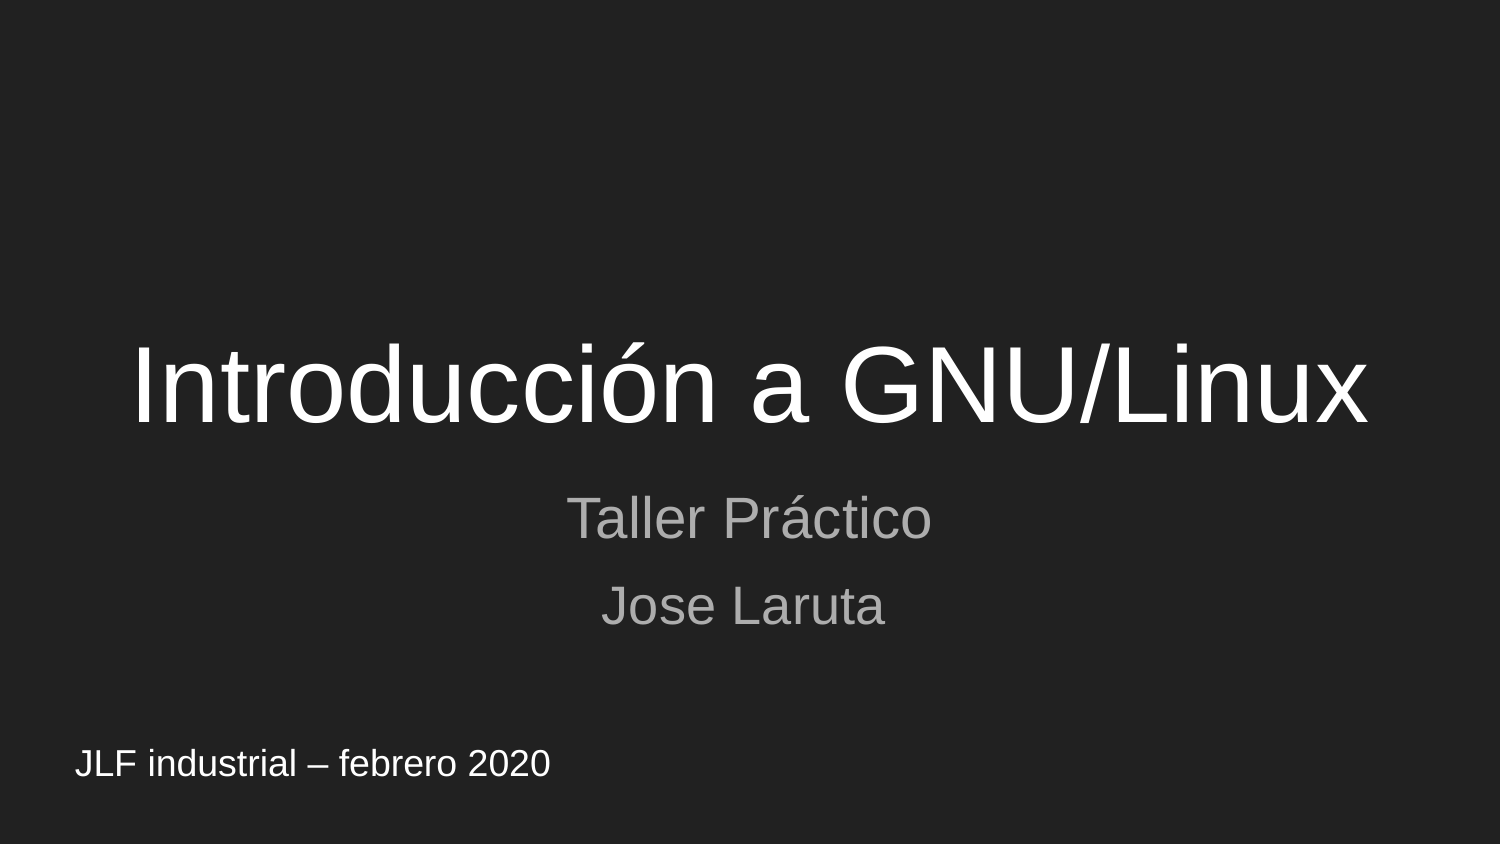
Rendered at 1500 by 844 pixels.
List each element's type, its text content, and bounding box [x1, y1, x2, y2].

title Introducción a GNU/Linux [51, 122, 1449, 459]
subtitle Taller Práctico [51, 464, 1449, 595]
text_box JLF industrial – febrero 2020 [60, 735, 1441, 792]
text_box Jose Laruta [45, 555, 1443, 685]
